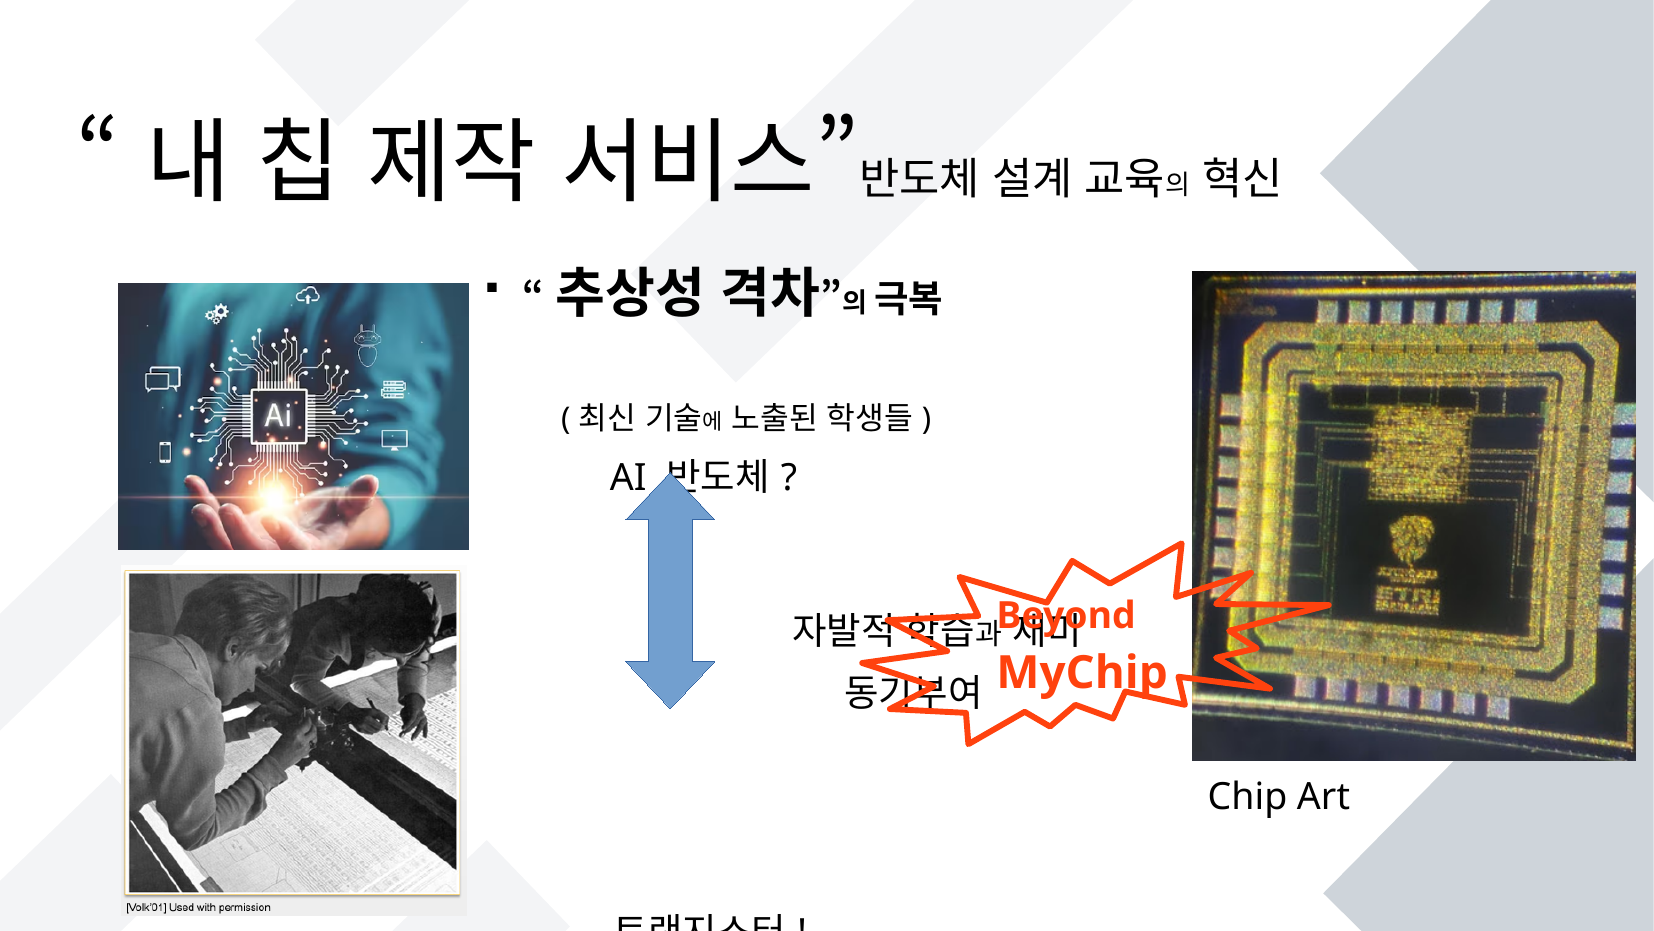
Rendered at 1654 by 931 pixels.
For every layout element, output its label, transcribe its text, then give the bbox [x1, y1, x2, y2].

picture [118, 283, 469, 550]
picture [121, 565, 467, 916]
title “내 칩 제작 서비스”반도체 설계 교육의 혁신 [76, 76, 1565, 233]
picture [1192, 271, 1636, 762]
text_box [625, 472, 715, 709]
text_box Chip Art [1192, 761, 1577, 821]
text_box “추상성 격차”의 극복 (최신 기술에 노출된 학생들) AI 반도체? 자발적 학습과 재미 동기부여 트랜지스터! (기초 기술의 풀-커스텀 공정) [472, 230, 1223, 894]
text_box Beyond MyChip [862, 543, 1329, 745]
